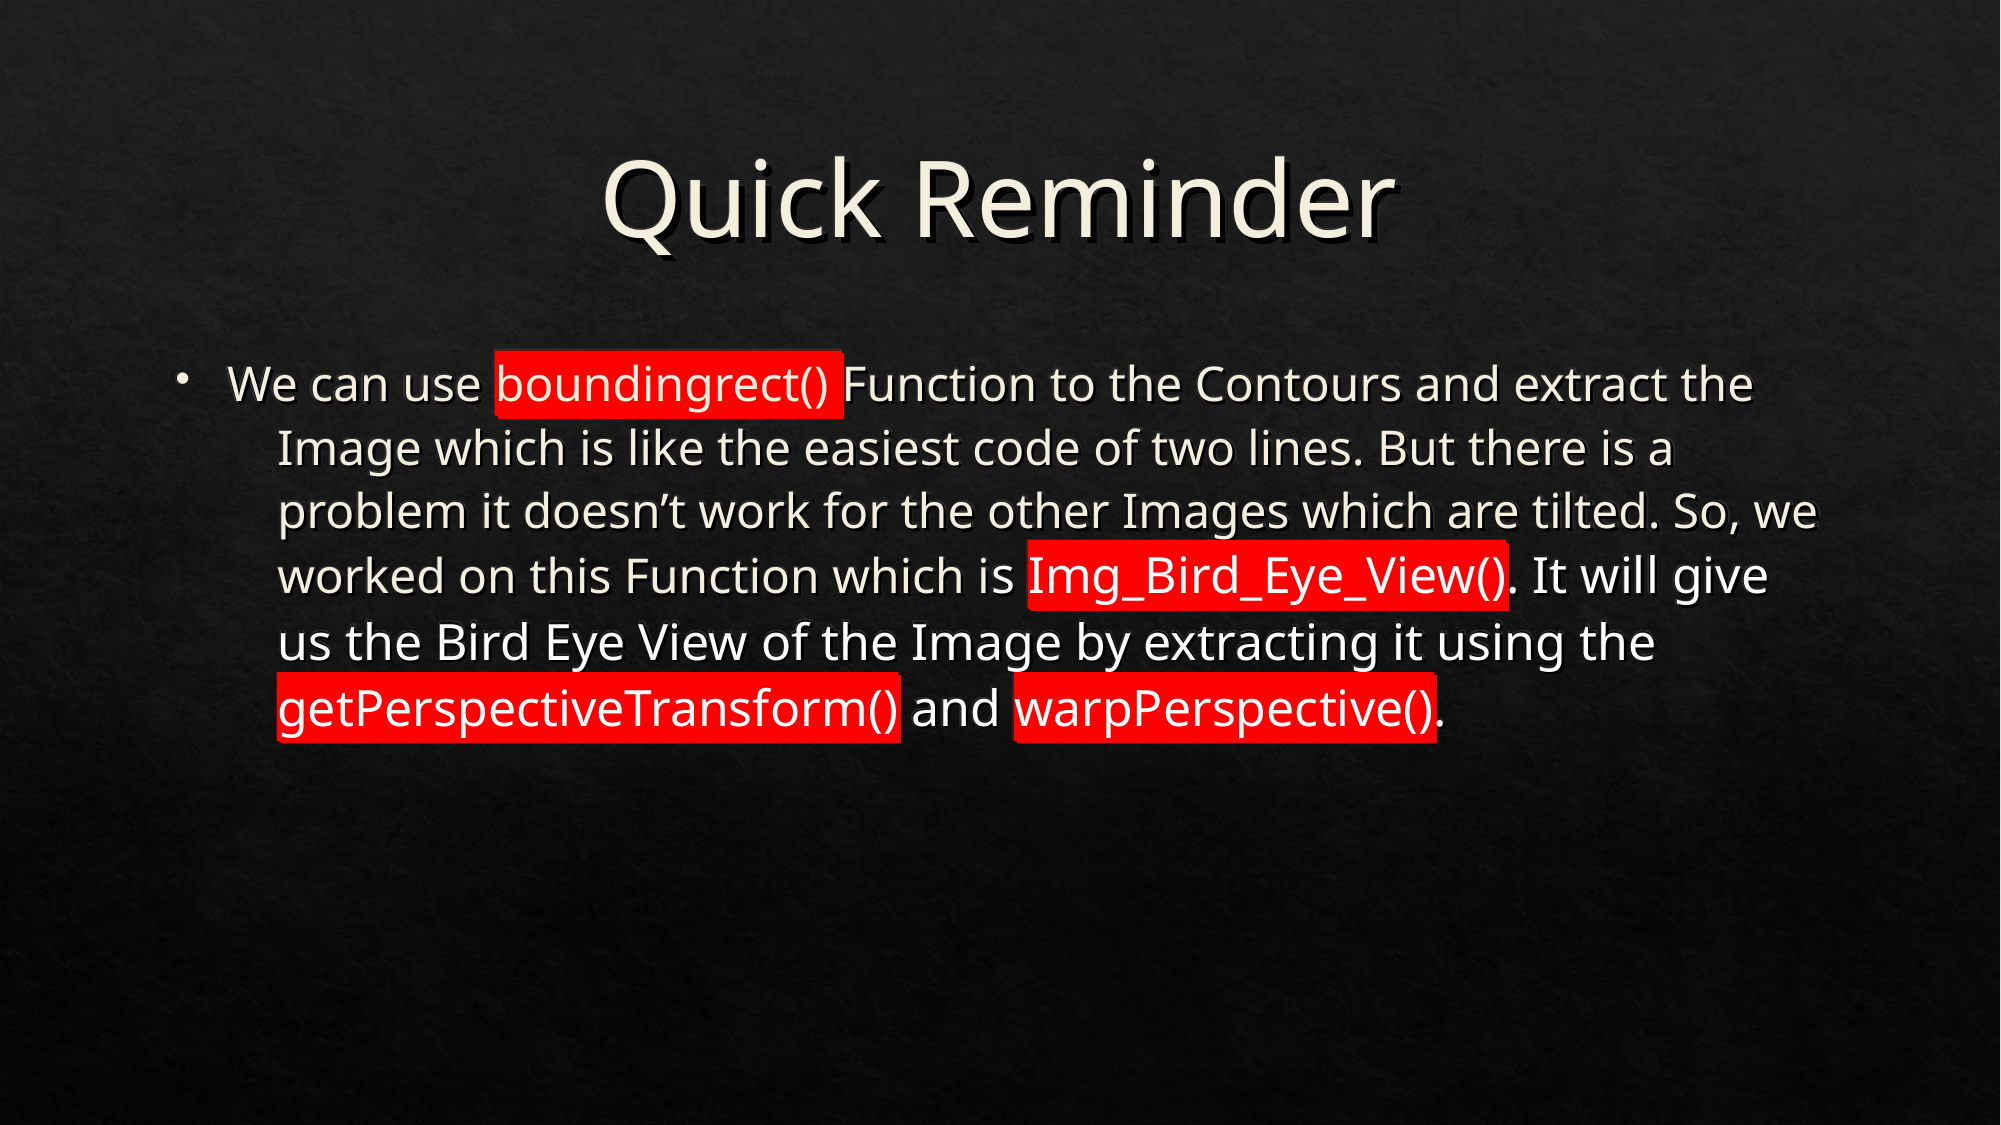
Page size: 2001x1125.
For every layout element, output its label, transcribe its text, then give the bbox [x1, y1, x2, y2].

title Quick Reminder [149, 99, 1849, 307]
list We can use boundingrect() Function to the Contours and extract the Image which is like the easiest code of two lines. But there is a problem it doesn’t work for the other Images which are tilted. So, we worked on this Function which is Img_Bird_Eye_View(). It will give us the Bird Eye View of the Image by extracting it using the getPerspectiveTransform() and warpPerspective(). [149, 340, 1849, 951]
